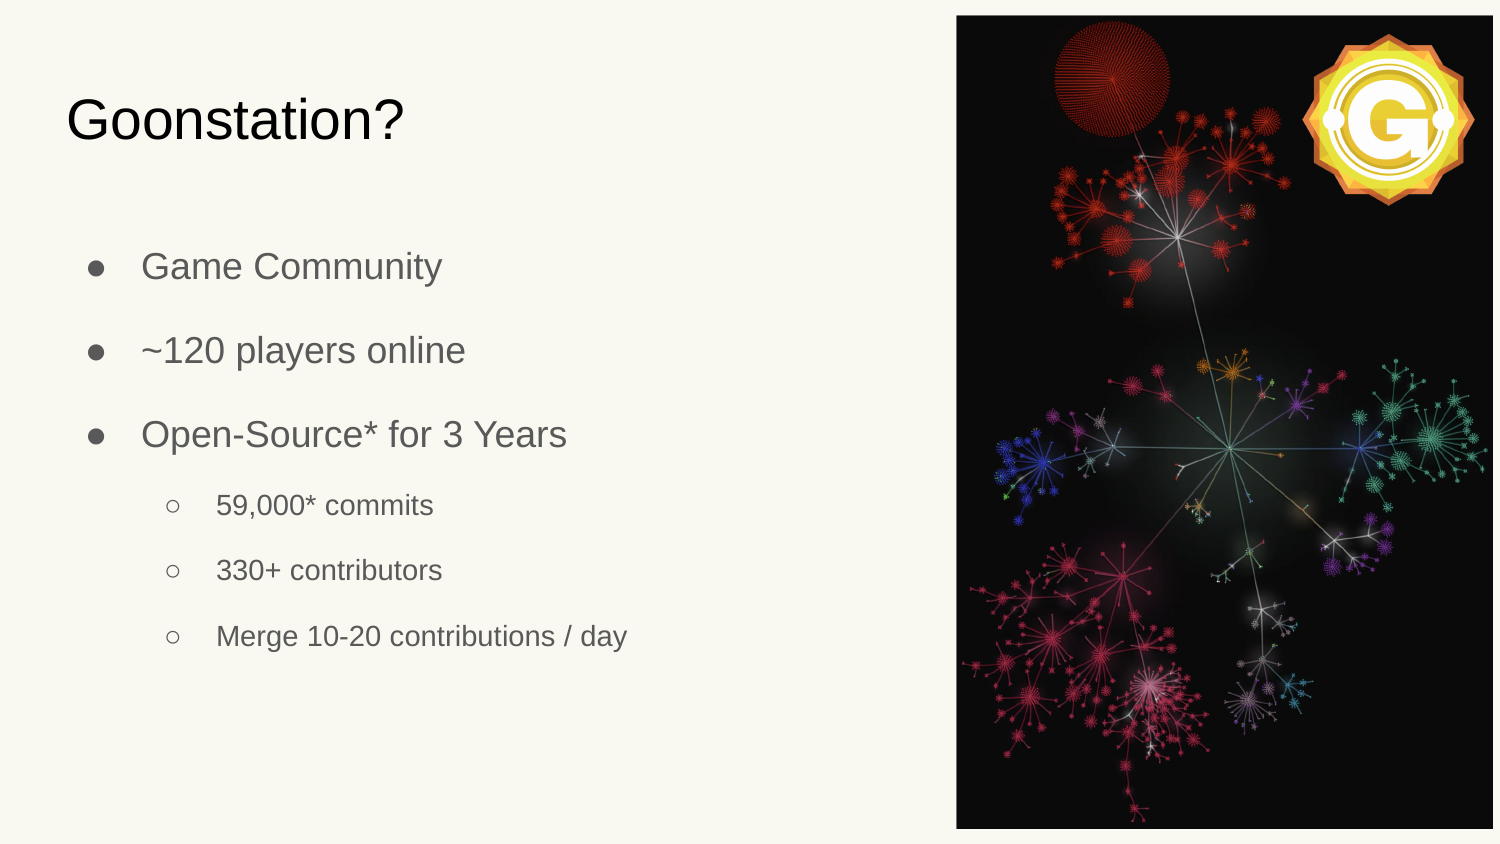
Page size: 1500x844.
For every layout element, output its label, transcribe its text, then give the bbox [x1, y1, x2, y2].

title Goonstation? [51, 72, 1302, 167]
list Game Community ~120 players online Open-Source* for 3 Years 59,000* commits 330+ contributors Merge 10-20 contributions / day [51, 189, 1449, 750]
picture [956, 15, 1493, 829]
